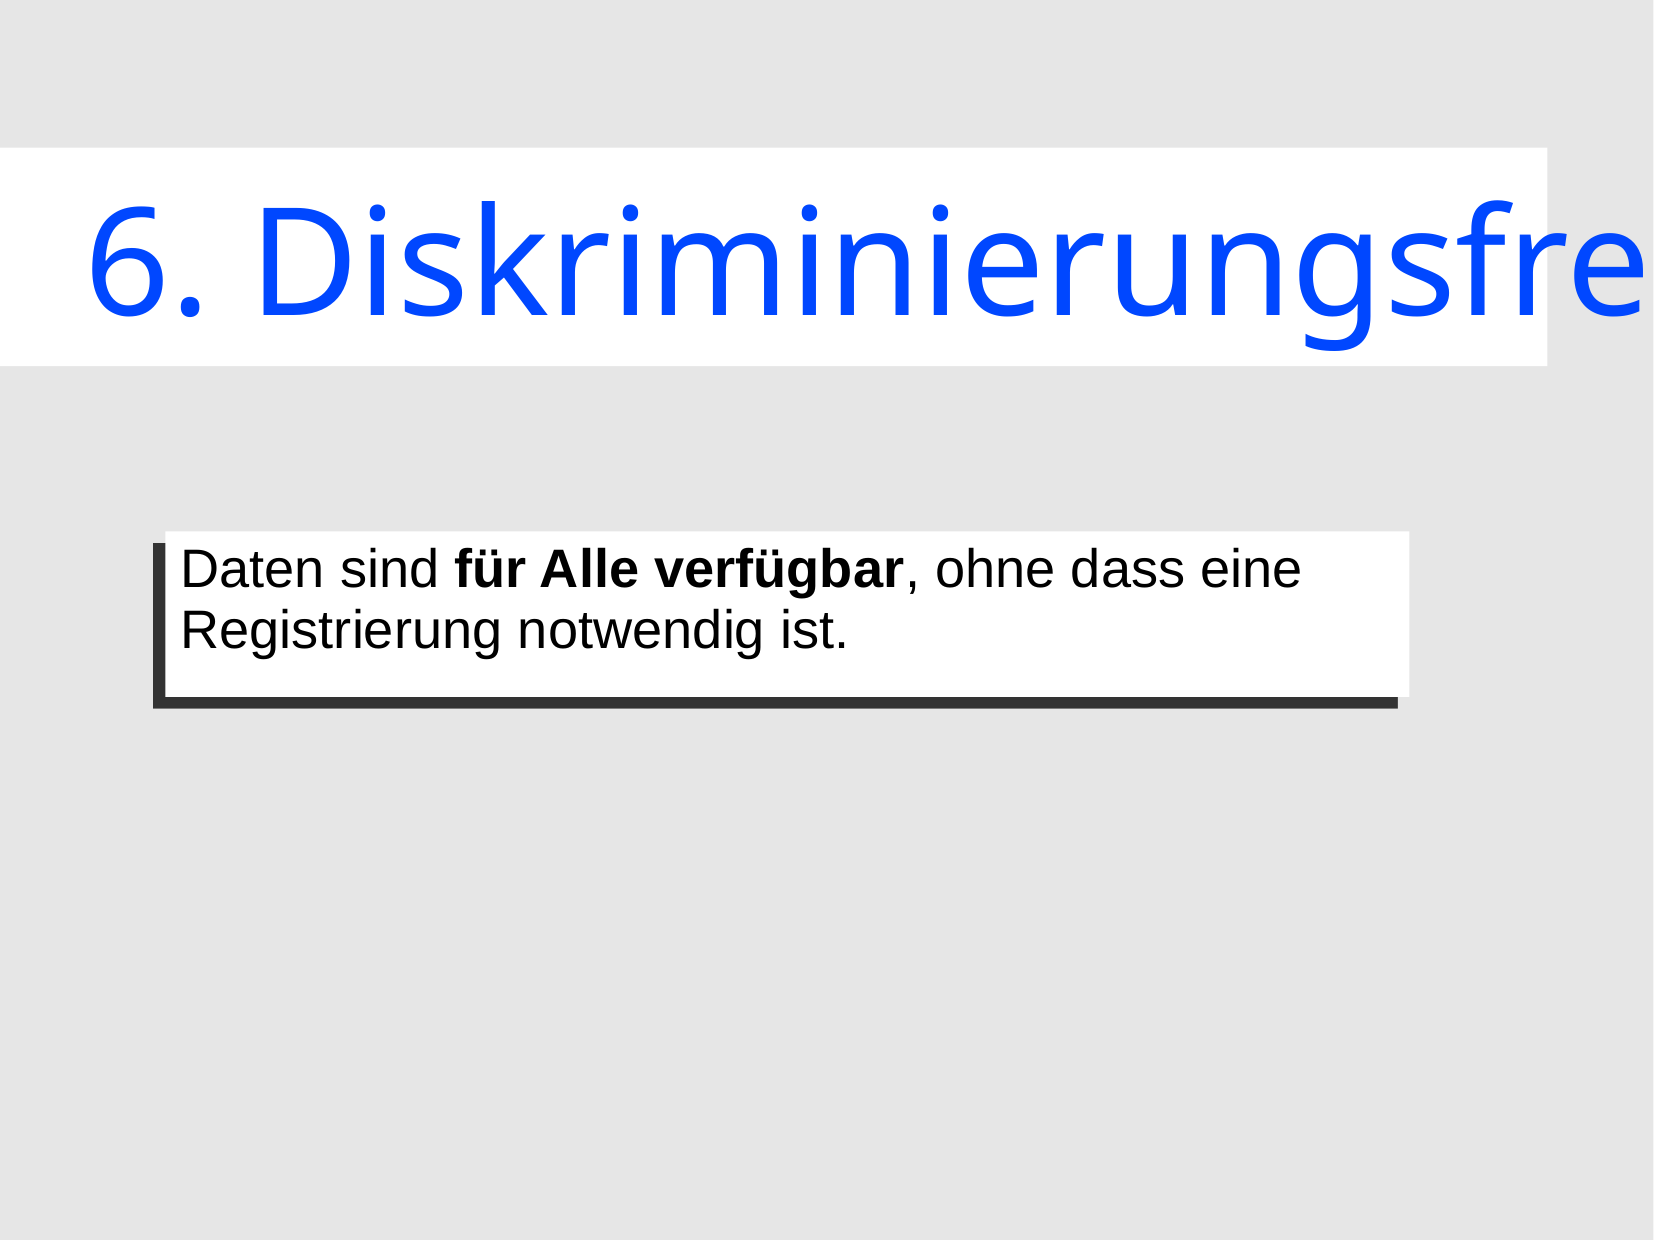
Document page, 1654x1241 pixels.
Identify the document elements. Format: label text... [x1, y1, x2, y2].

text_box 6. Diskriminierungsfrei [0, 147, 1548, 367]
text_box Daten sind für Alle verfügbar, ohne dass eine Registrierung notwendig ist. [165, 531, 1410, 697]
